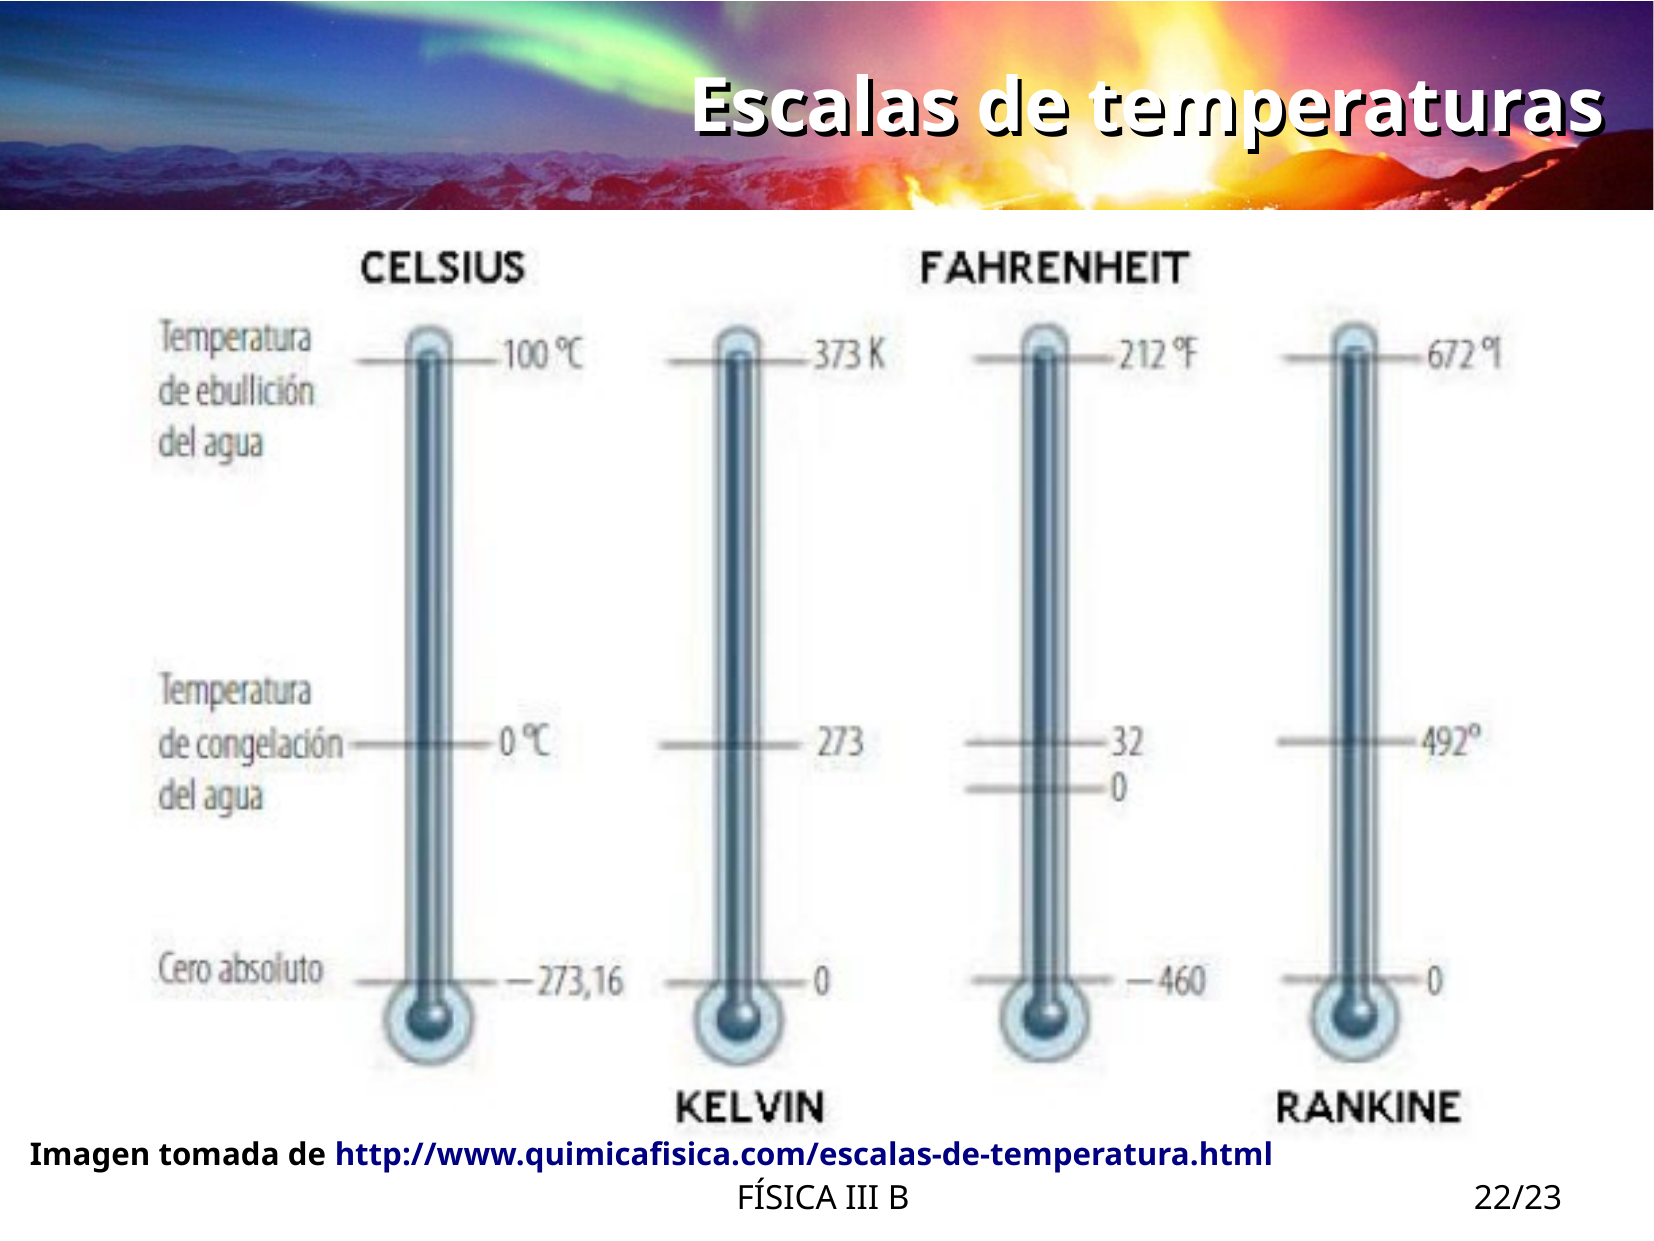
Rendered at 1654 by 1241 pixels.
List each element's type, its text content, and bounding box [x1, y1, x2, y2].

picture [109, 225, 1524, 1144]
picture [0, 1, 1654, 210]
title Escalas de temperaturas [45, 15, 1606, 191]
text_box Imagen tomada de http://www.quimicafisica.com/escalas-de-temperatura.html [15, 1125, 1432, 1179]
